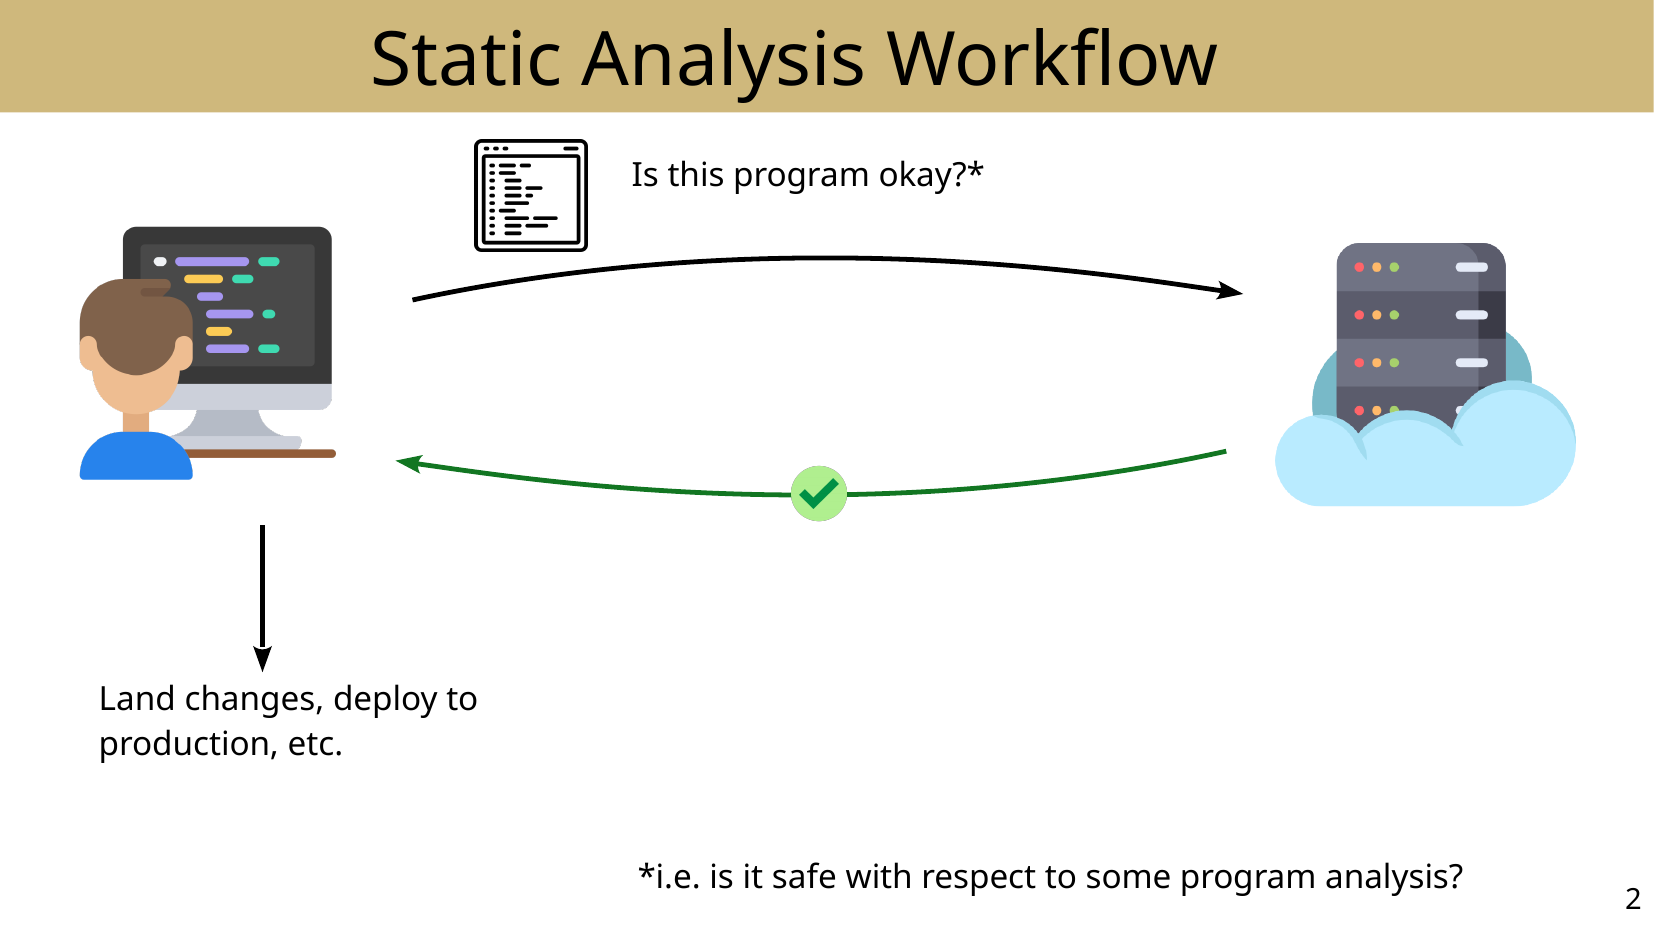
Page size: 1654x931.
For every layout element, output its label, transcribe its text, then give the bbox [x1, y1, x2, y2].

picture [75, 222, 336, 484]
picture [1275, 224, 1576, 526]
title Static Analysis Workflow [0, 0, 1576, 113]
text_box *i.e. is it safe with respect to some program analysis? [637, 852, 1538, 931]
picture [474, 139, 588, 252]
text_box Land changes, deploy to production, etc. [98, 675, 488, 820]
text_box Is this program okay?* [631, 151, 1021, 248]
picture [787, 462, 851, 526]
